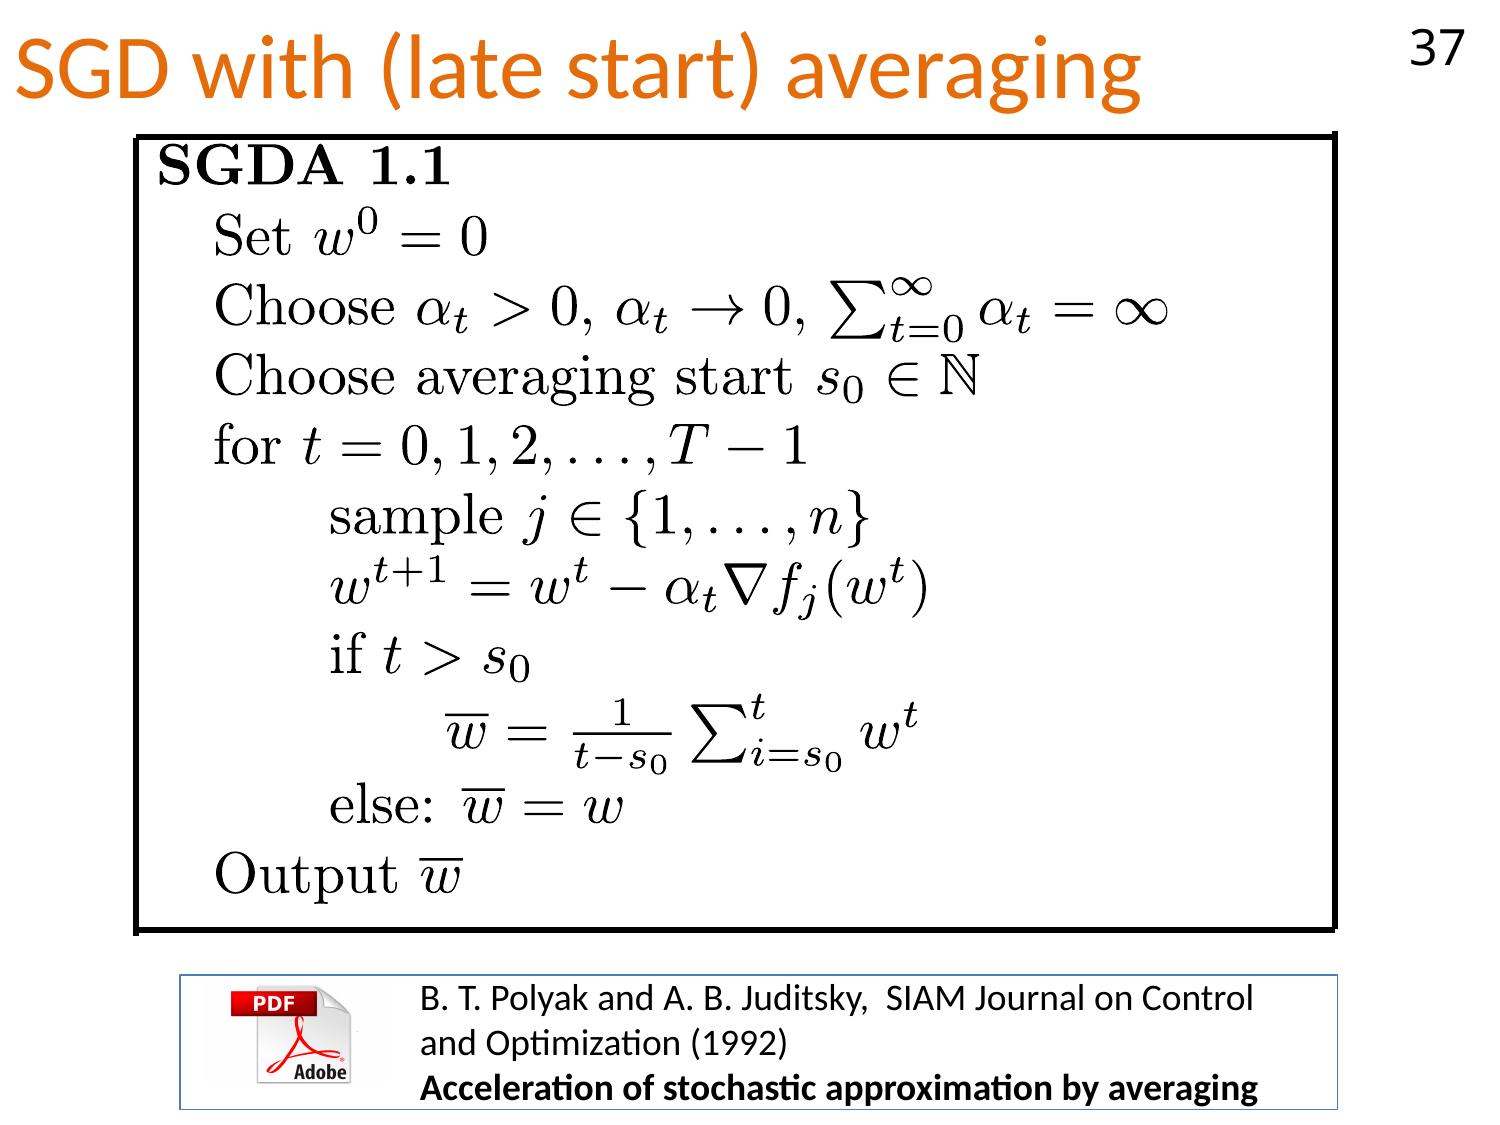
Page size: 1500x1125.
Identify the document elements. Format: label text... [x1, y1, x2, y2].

text_box B. T. Polyak and A. B. Juditsky, SIAM Journal on Control and Optimization (1992) Acceleration of stochastic approximation by averaging [405, 965, 1303, 1088]
text_box [212, 206, 1171, 904]
text_box [156, 143, 454, 185]
text_box [870, 1088, 877, 1097]
picture [203, 984, 391, 1084]
text_box [180, 975, 1338, 1110]
text_box [902, 1088, 910, 1097]
text_box SGD with (late start) averaging [0, 22, 1500, 145]
text_box [628, 1088, 636, 1097]
text_box [696, 1088, 704, 1097]
text_box [1018, 1088, 1026, 1097]
text_box [1068, 1088, 1075, 1097]
text_box [850, 1088, 857, 1097]
text_box SGD with (late start) averaging [139, 140, 1332, 145]
text_box [579, 1088, 587, 1097]
